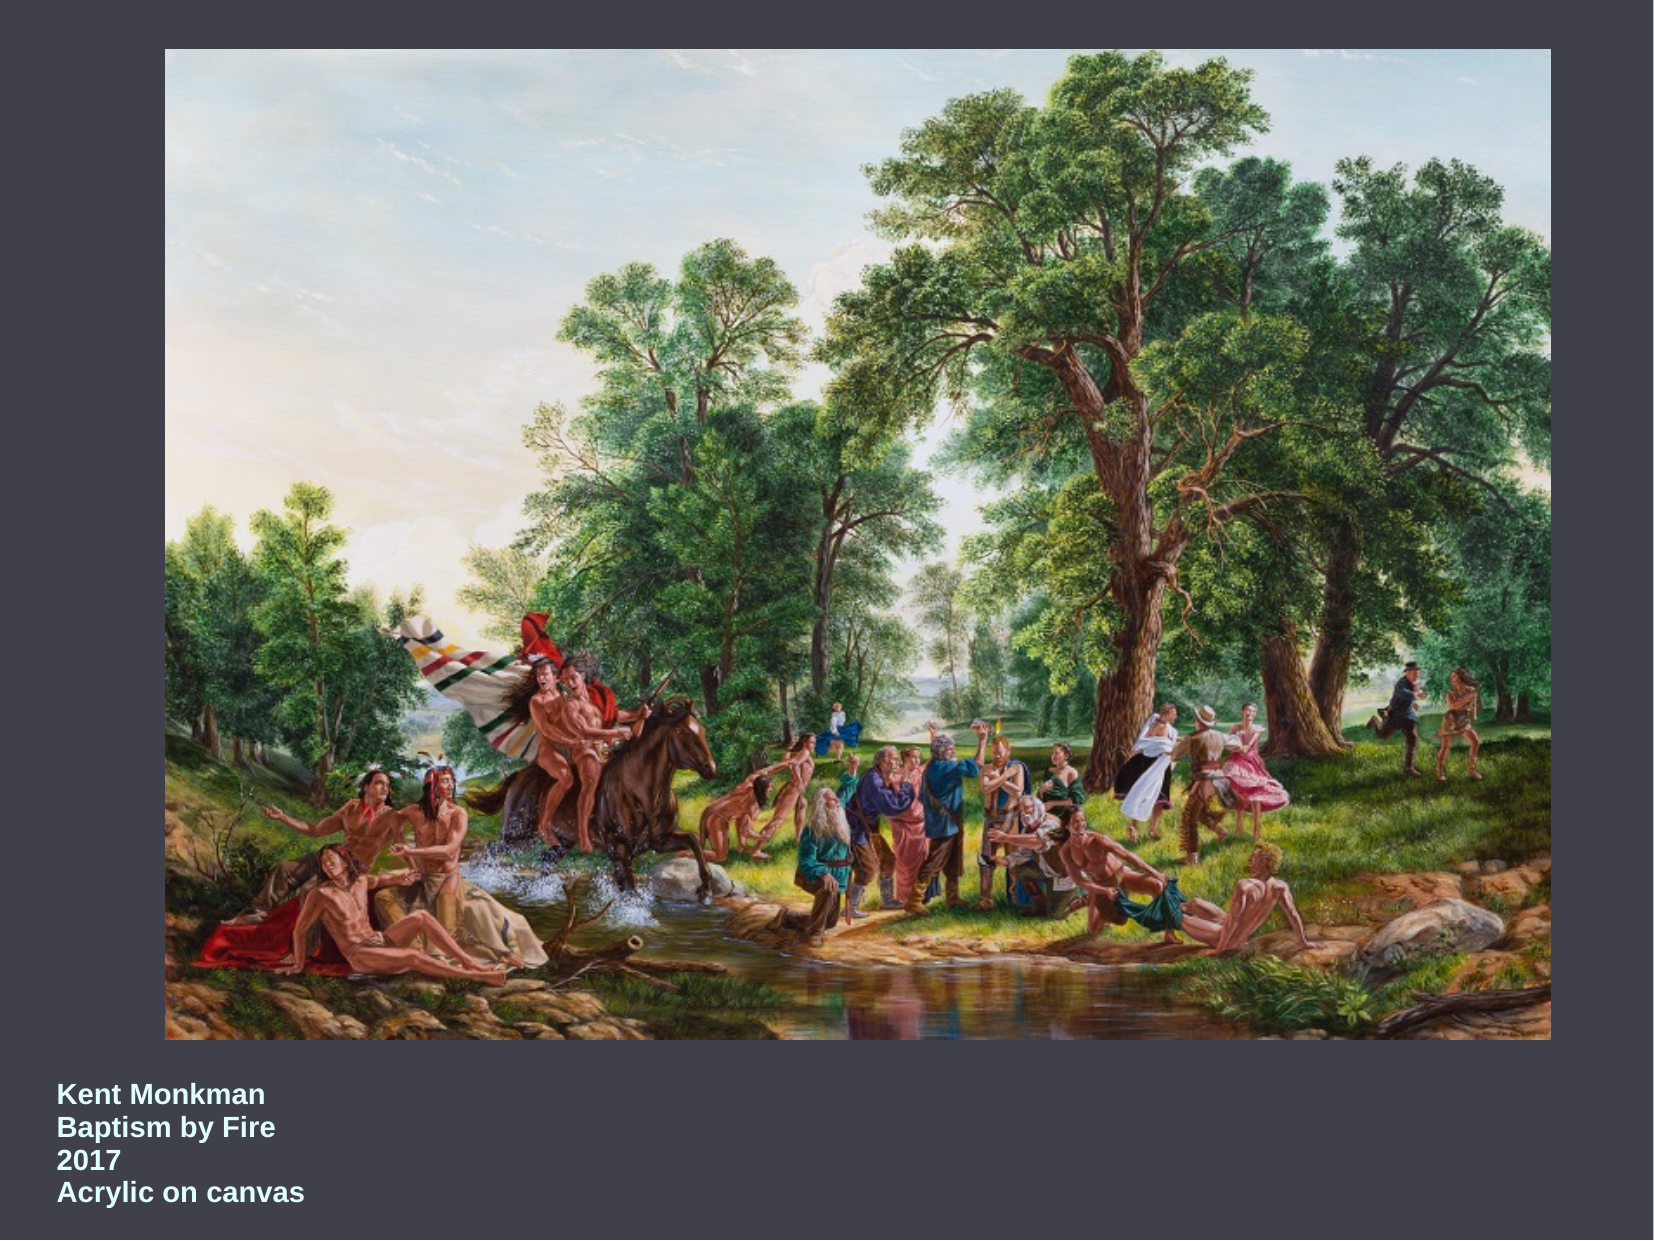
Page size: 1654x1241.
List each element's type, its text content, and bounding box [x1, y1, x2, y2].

picture [165, 49, 1551, 1040]
text_box Kent Monkman Baptism by Fire 2017 Acrylic on canvas [41, 1070, 709, 1217]
